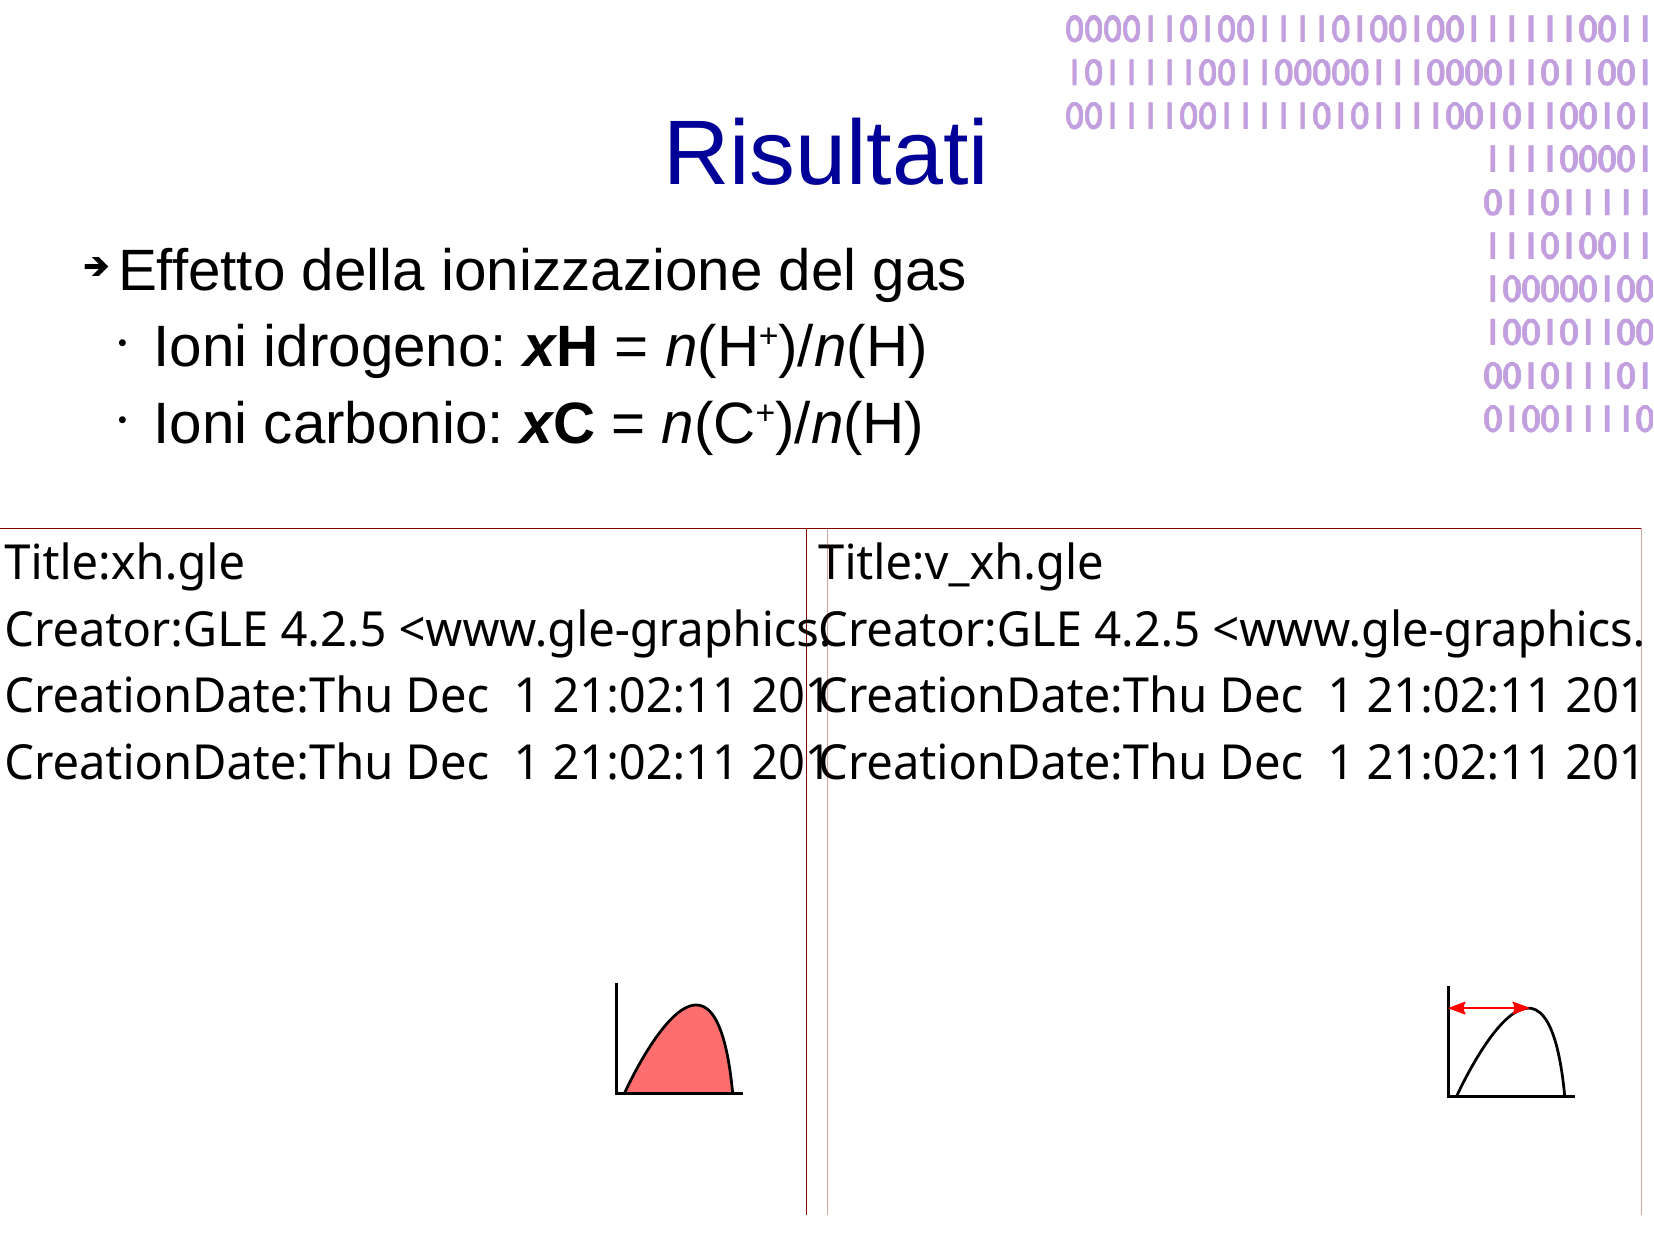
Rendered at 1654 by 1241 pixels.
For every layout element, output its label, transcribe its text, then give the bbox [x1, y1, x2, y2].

picture [1012, 0, 1653, 513]
title Risultati [82, 49, 1012, 237]
text_box Effetto della ionizzazione del gas Ioni idrogeno: xH = n(H+)/n(H) Ioni carbonio: xC = n(C+)/n(H) [82, 237, 1620, 525]
picture [0, 525, 1642, 1215]
chart [628, 655, 749, 718]
